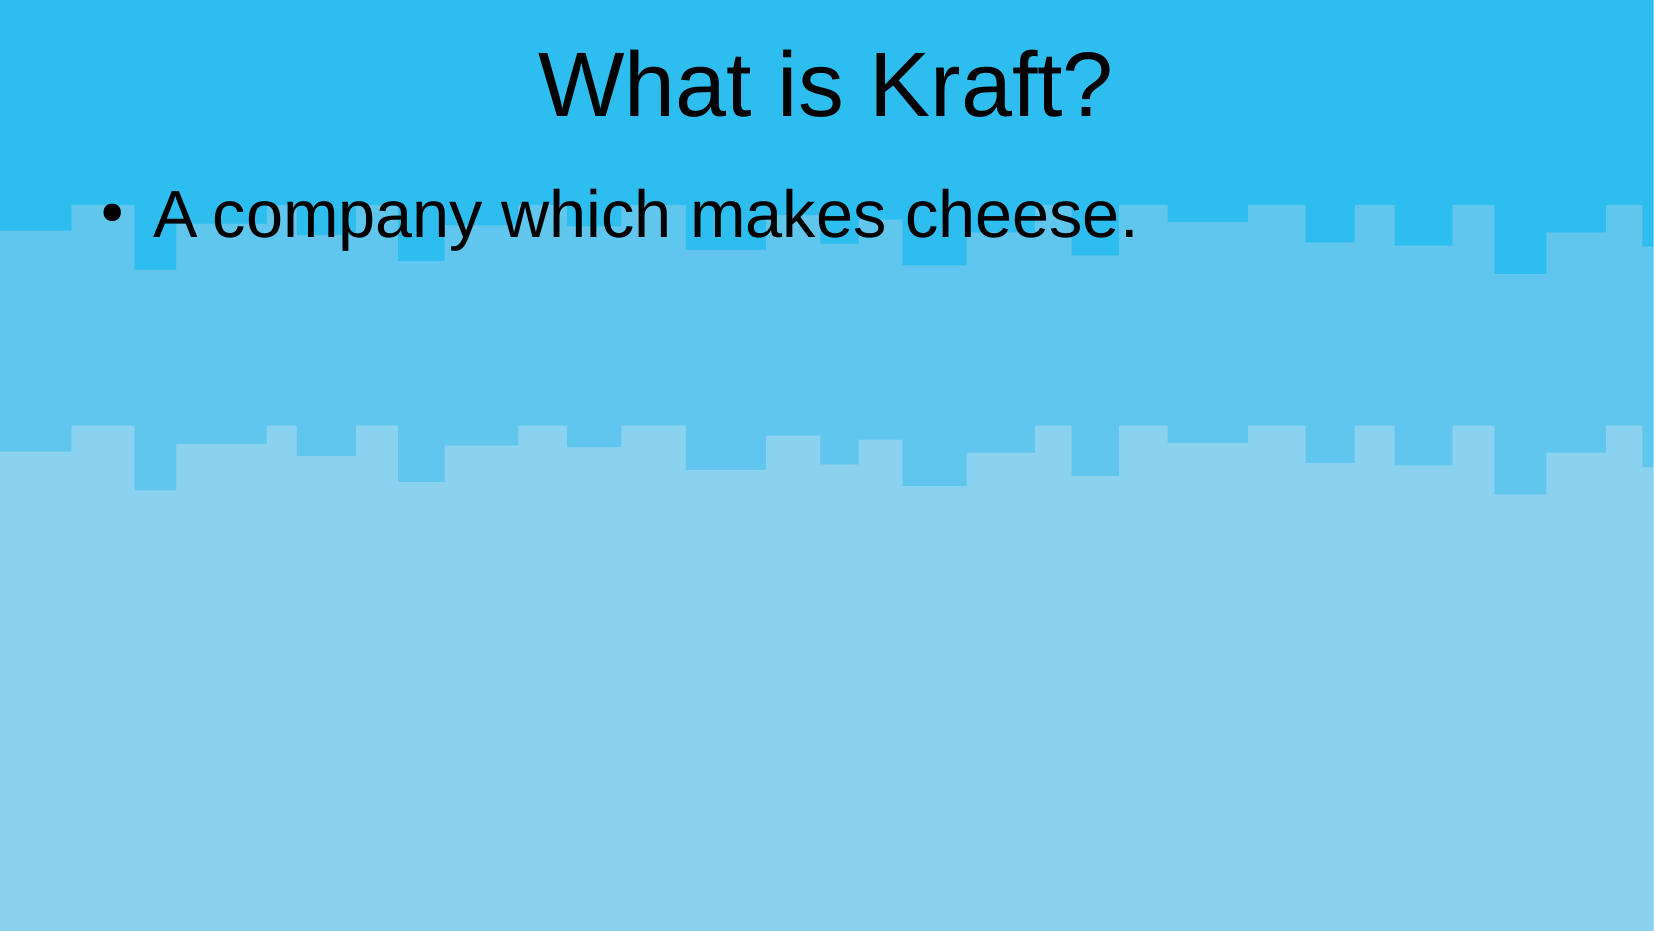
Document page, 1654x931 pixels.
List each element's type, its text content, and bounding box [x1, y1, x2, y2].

list A company which makes cheese. [82, 177, 1571, 827]
picture [0, 0, 1654, 931]
title What is Kraft? [82, 7, 1571, 163]
